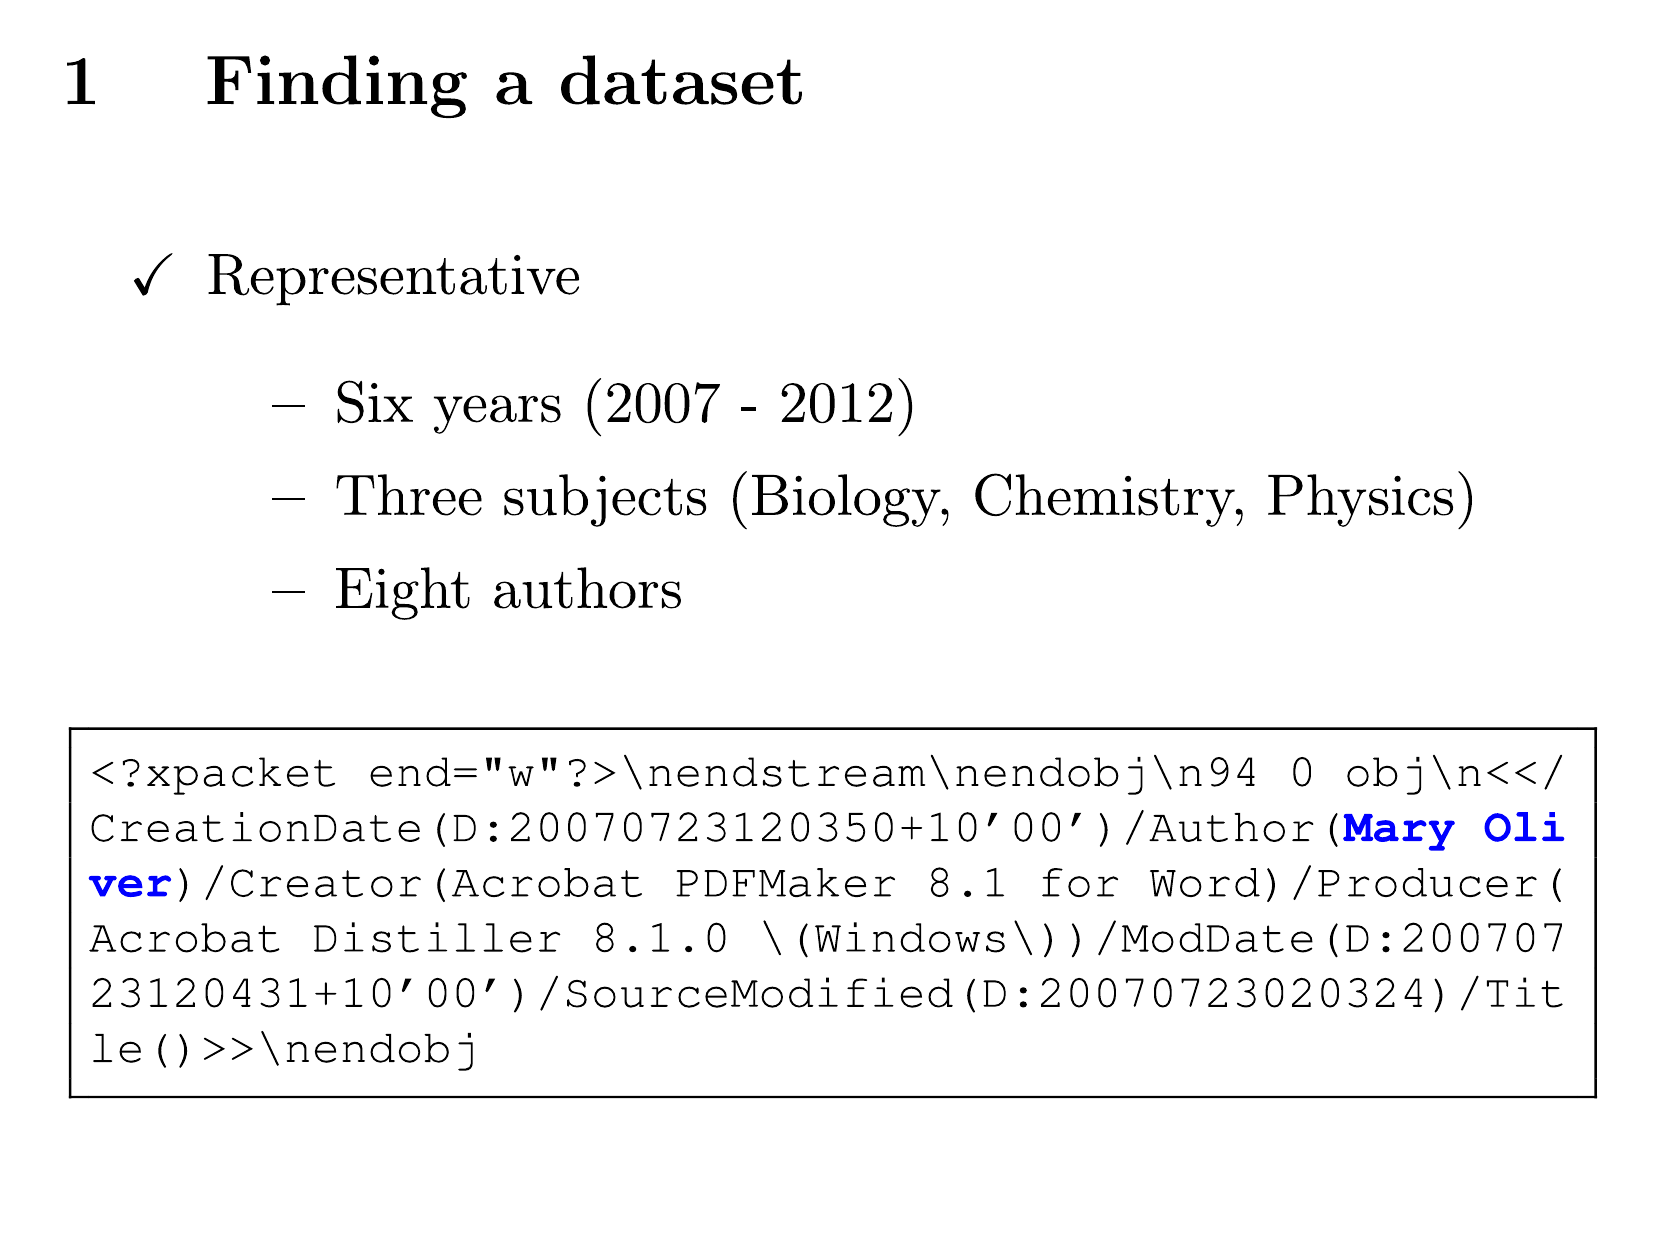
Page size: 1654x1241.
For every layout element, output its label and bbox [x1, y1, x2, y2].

text_box [61, 55, 1478, 620]
text_box [68, 727, 1598, 1099]
